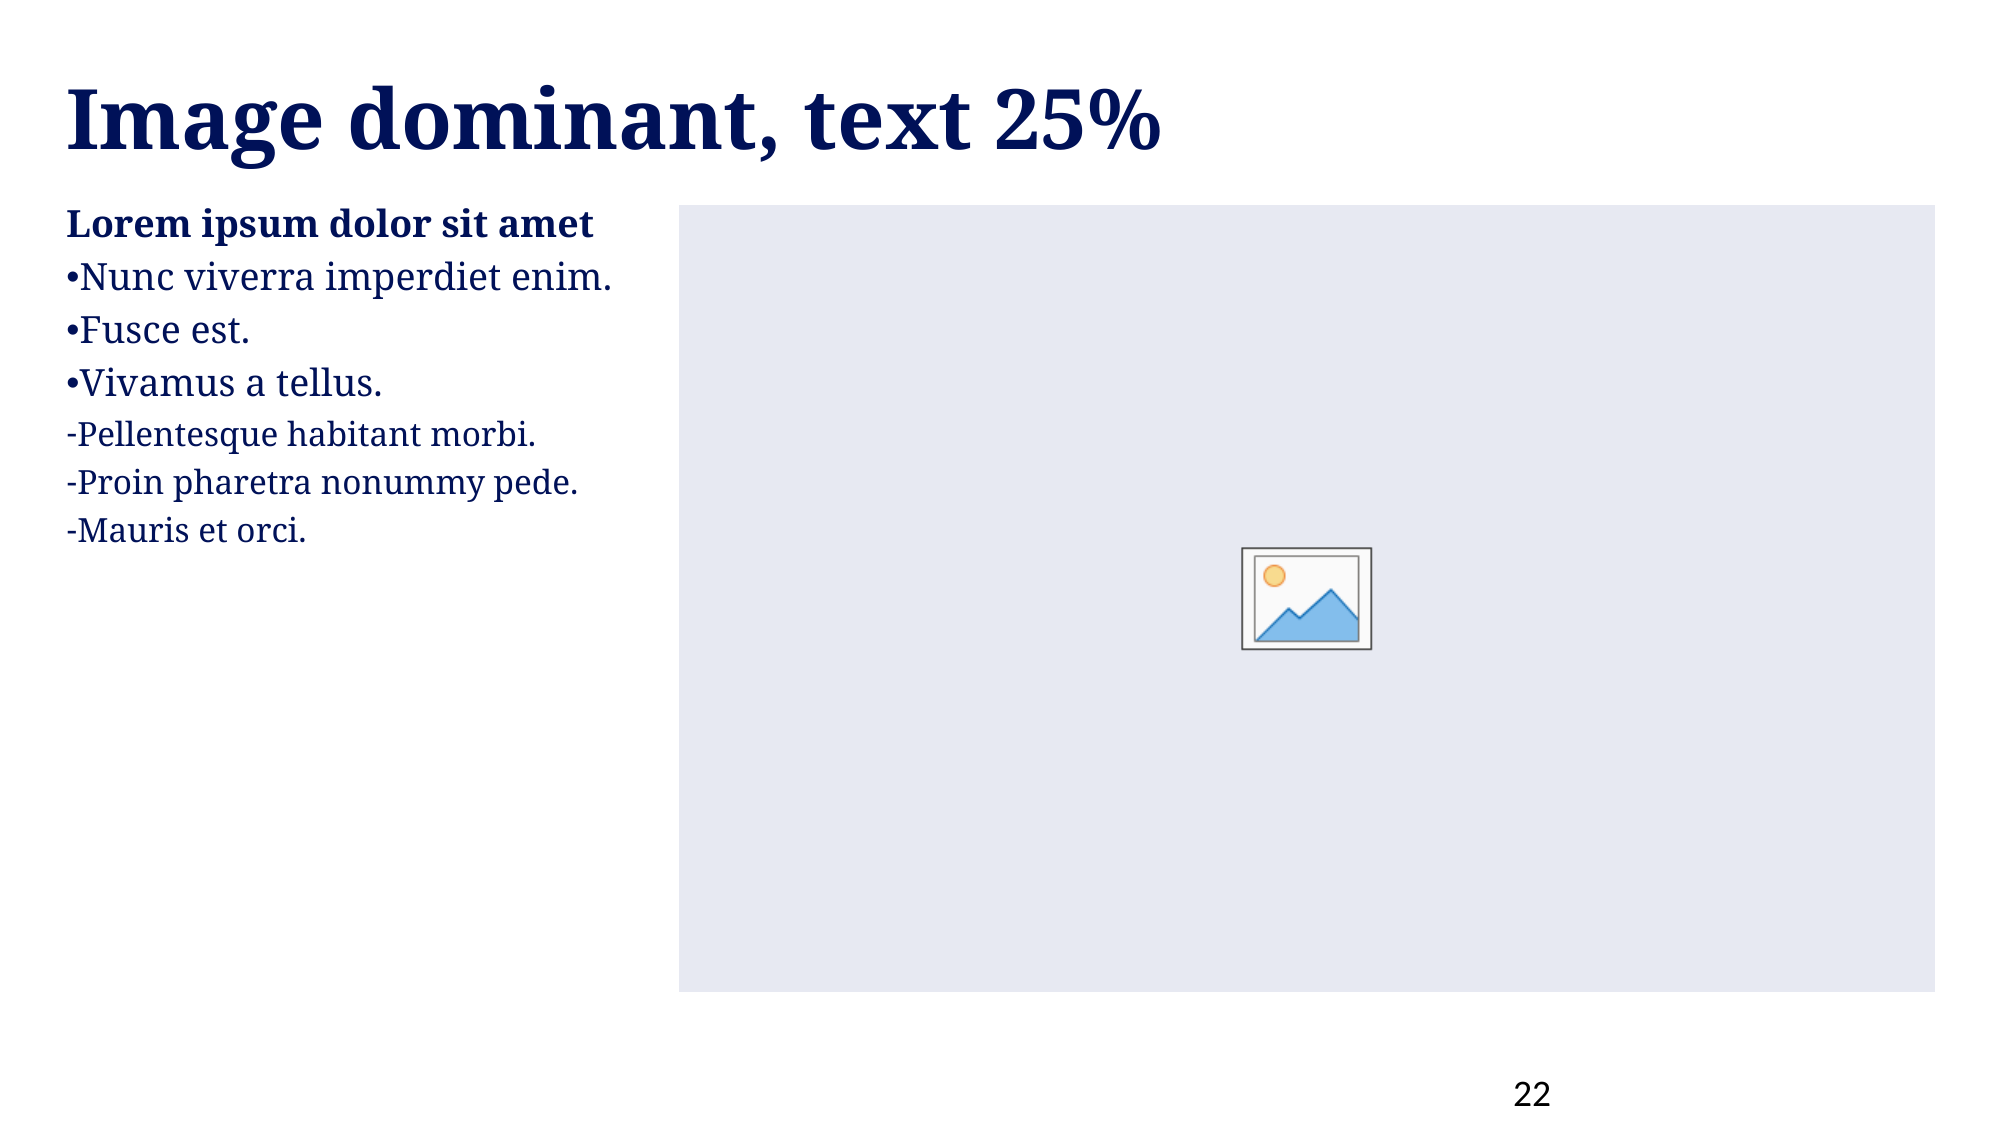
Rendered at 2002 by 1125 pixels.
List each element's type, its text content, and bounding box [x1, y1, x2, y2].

list Lorem ipsum dolor sit amet Nunc viverra imperdiet enim. Fusce est. Vivamus a tellus. Pellentesque habitant morbi. Proin pharetra nonummy pede. Mauris et orci. [66, 205, 647, 993]
text_box 22 [1498, 1061, 1949, 1122]
picture [679, 205, 1935, 993]
title Image dominant, text 25% [66, 66, 1935, 138]
